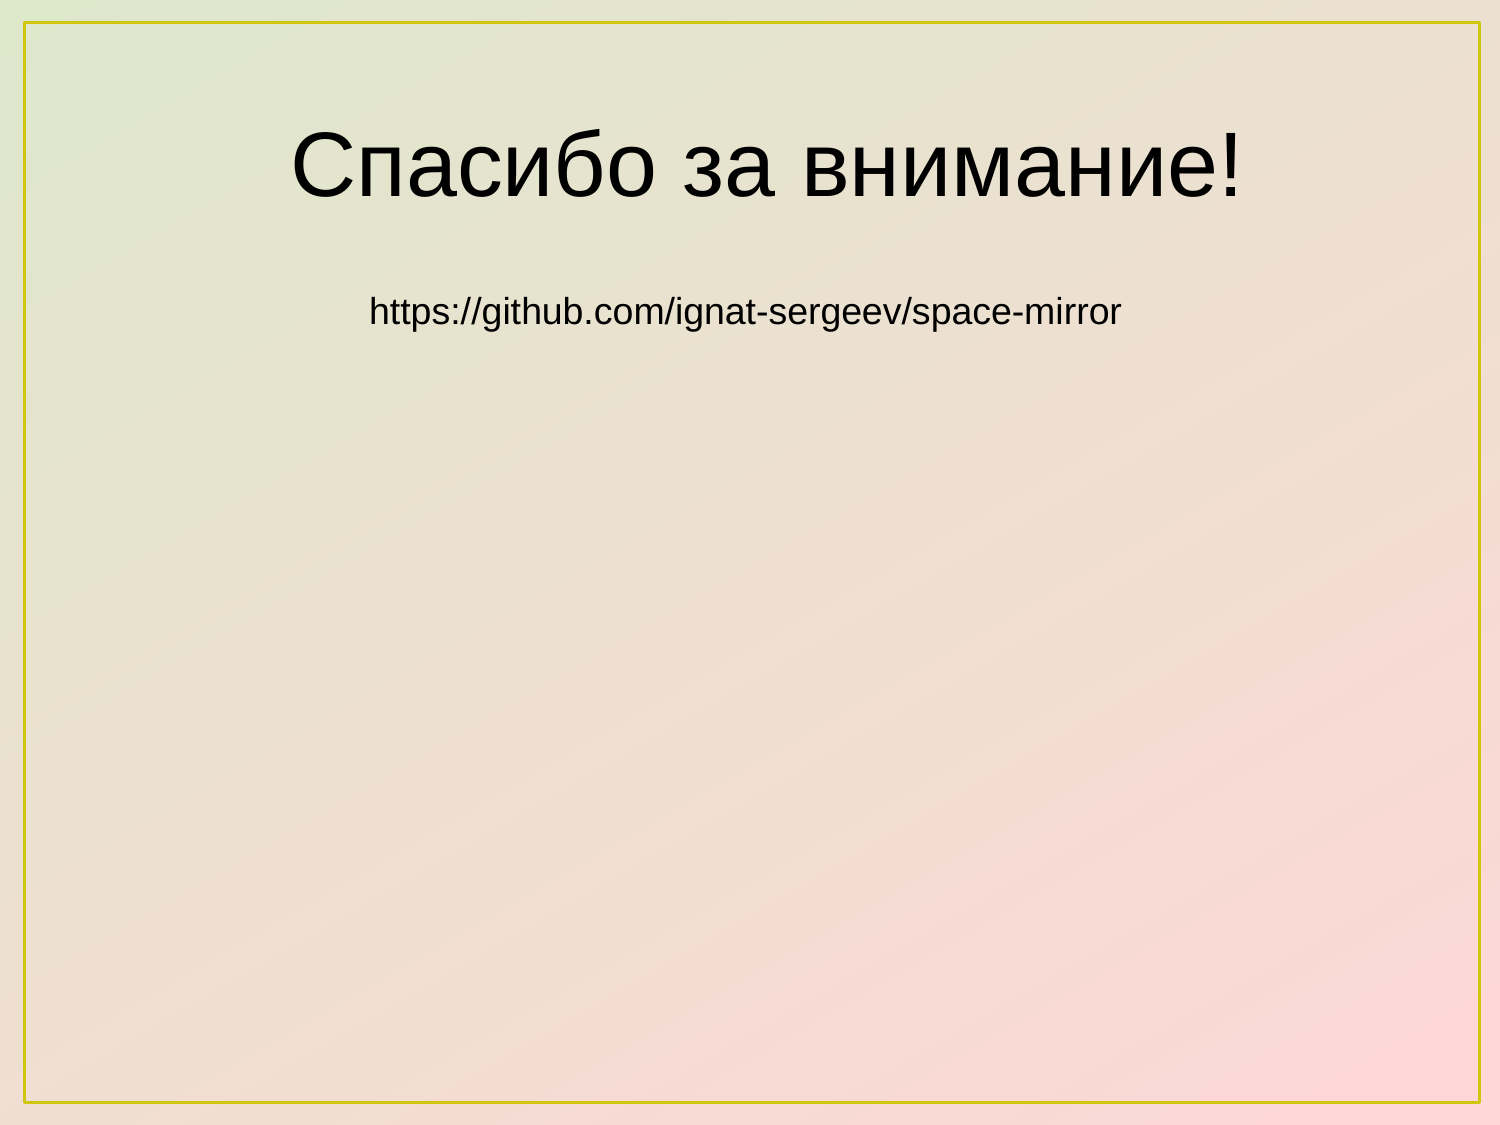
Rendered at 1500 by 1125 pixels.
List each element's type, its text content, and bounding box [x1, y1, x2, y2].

text_box Спасибо за внимание! [212, 106, 1323, 224]
text_box https://github.com/ignat-sergeev/space-mirror [354, 283, 1146, 383]
